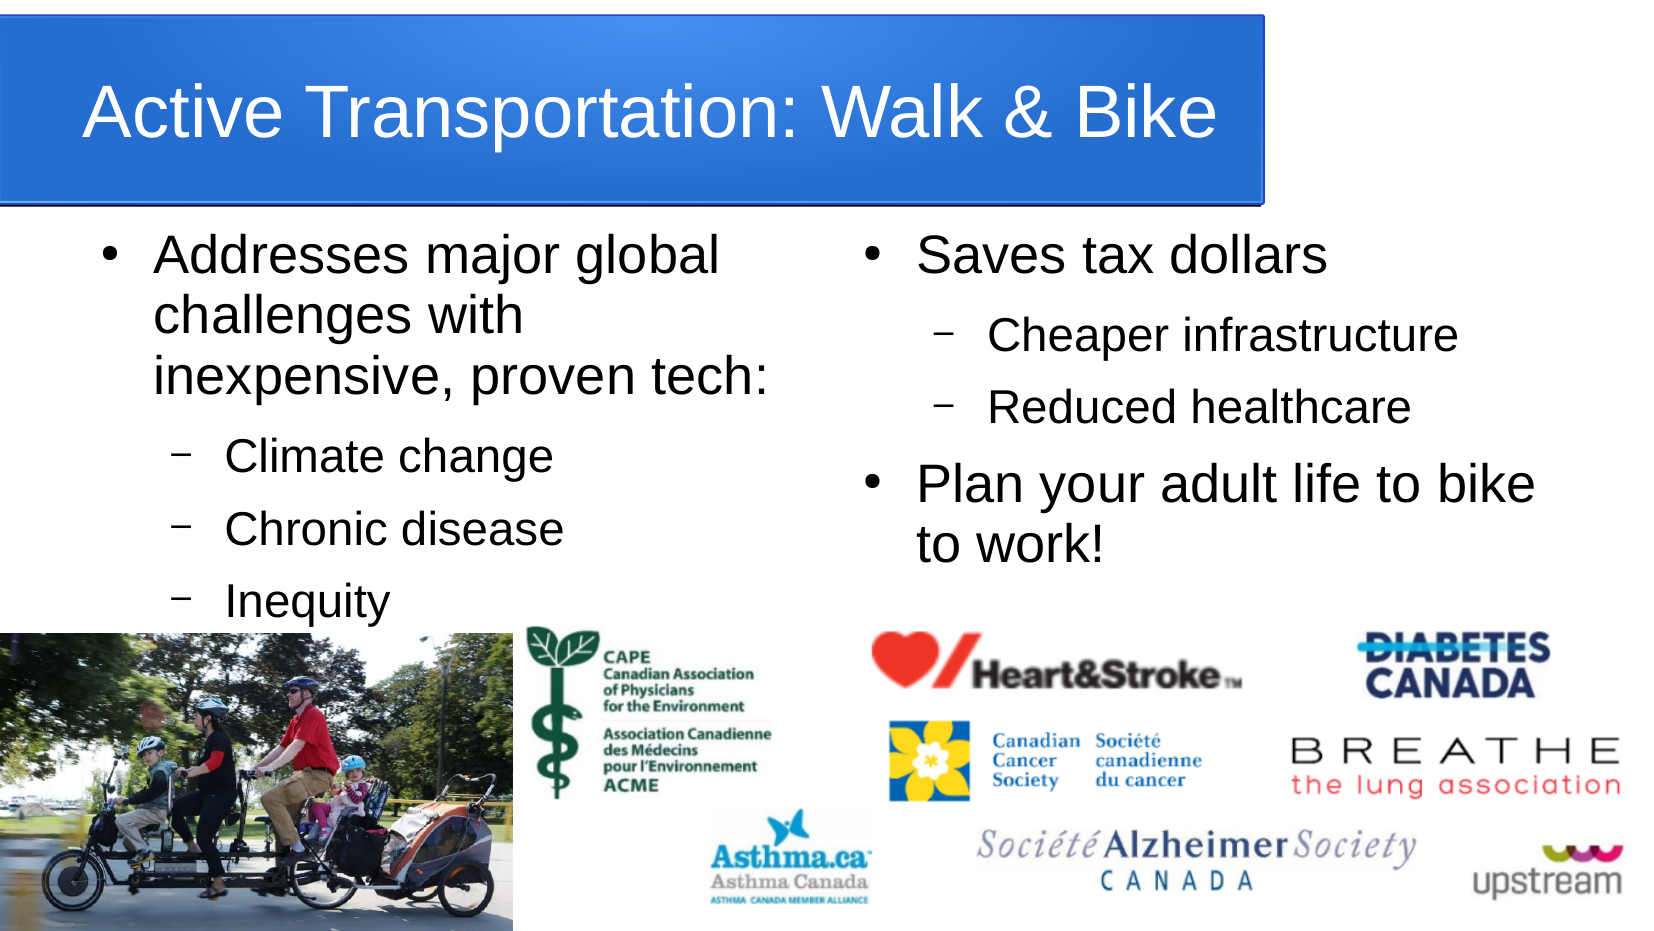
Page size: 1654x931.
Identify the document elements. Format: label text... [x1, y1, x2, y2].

picture [518, 596, 1652, 916]
list Saves tax dollars Cheaper infrastructure Reduced healthcare Plan your adult life to bike to work! [845, 224, 1572, 596]
list Addresses major global challenges with inexpensive, proven tech: Climate change Chronic disease Inequity [82, 224, 809, 764]
picture [0, 633, 513, 931]
title Active Transportation: Walk & Bike [82, 35, 1235, 189]
